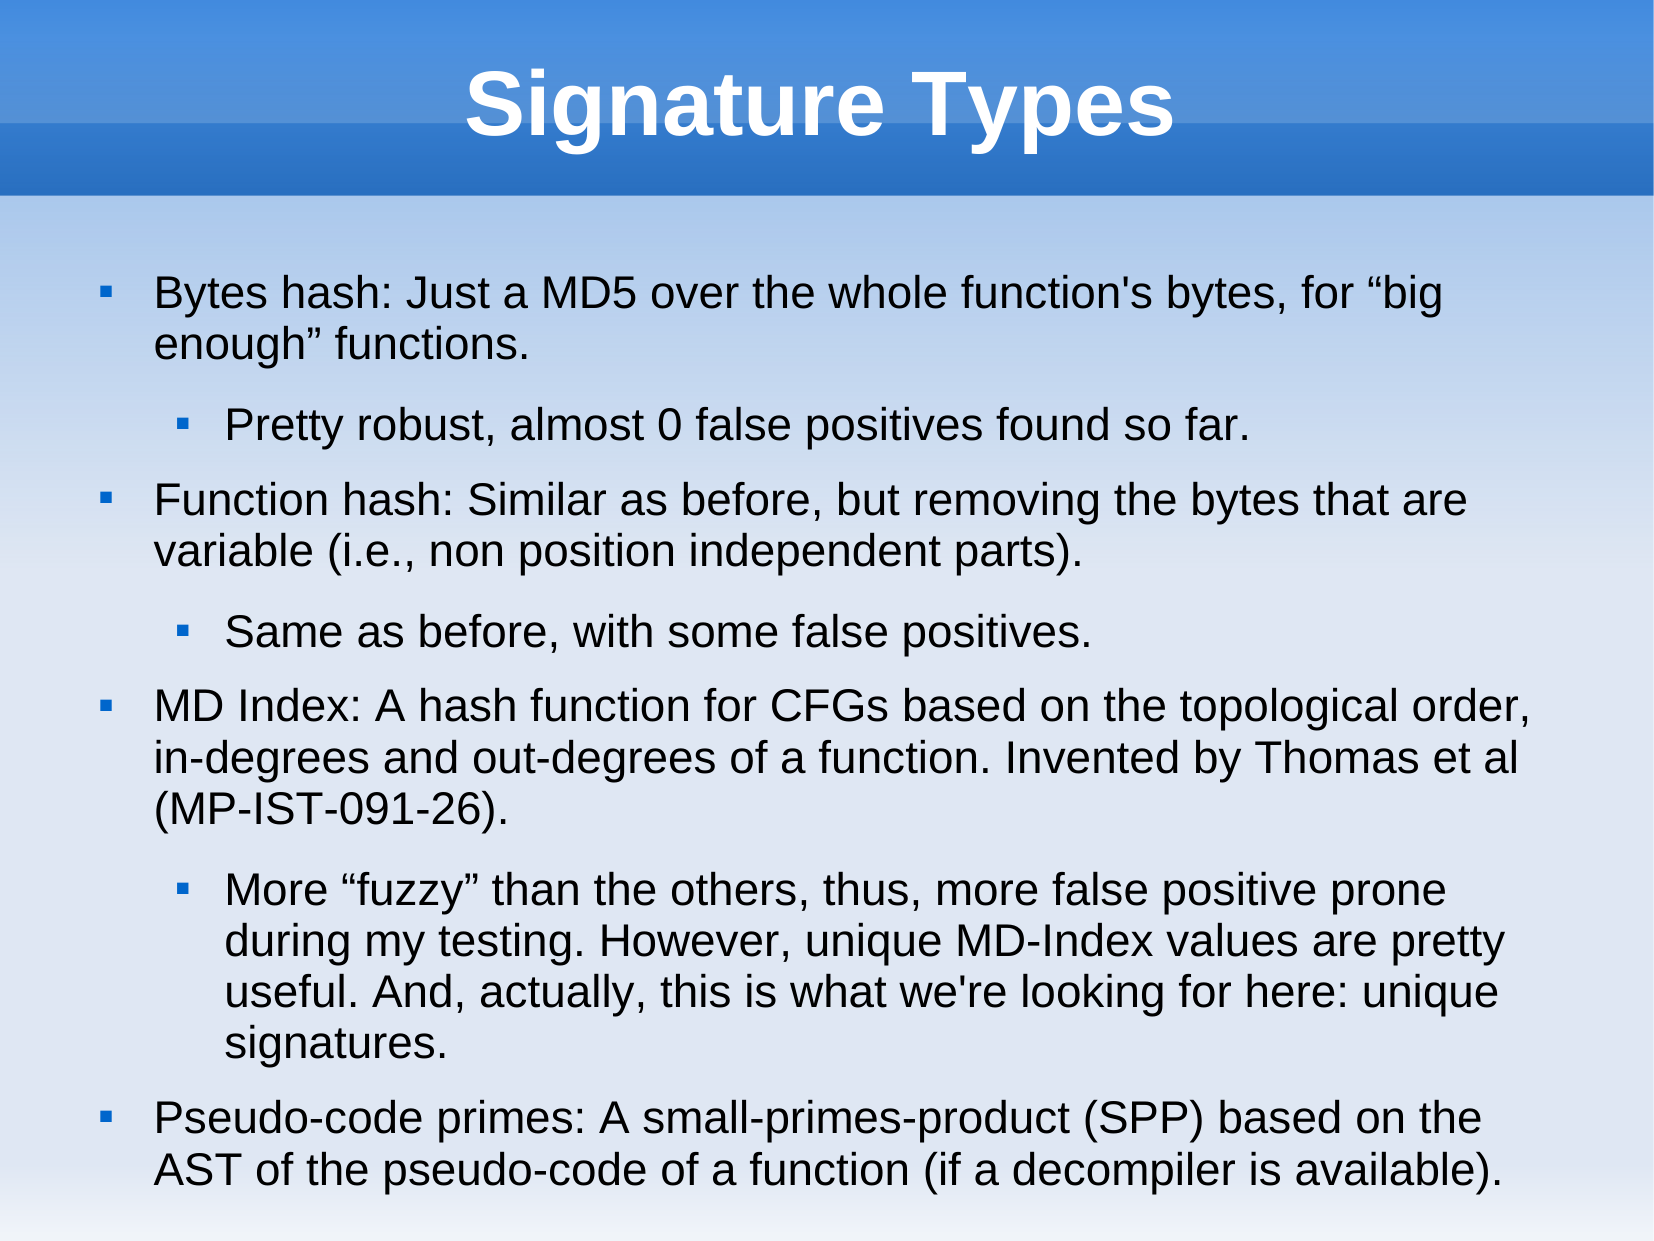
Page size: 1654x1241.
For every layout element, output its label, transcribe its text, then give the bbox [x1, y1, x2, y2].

picture [0, 0, 1654, 1241]
list Bytes hash: Just a MD5 over the whole function's bytes, for “big enough” functions. Pretty robust, almost 0 false positives found so far. Function hash: Similar as before, but removing the bytes that are variable (i.e., non position independent parts). Same as before, with some false positives. MD Index: A hash function for CFGs based on the topological order, in-degrees and out-degrees of a function. Invented by Thomas et al (MP-IST-091-26). More “fuzzy” than the others, thus, more false positive prone during my testing. However, unique MD-Index values are pretty useful. And, actually, this is what we're looking for here: unique signatures. Pseudo-code primes: A small-primes-product (SPP) based on the AST of the pseudo-code of a function (if a decompiler is available). [82, 266, 1571, 1195]
title Signature Types [76, 0, 1565, 208]
